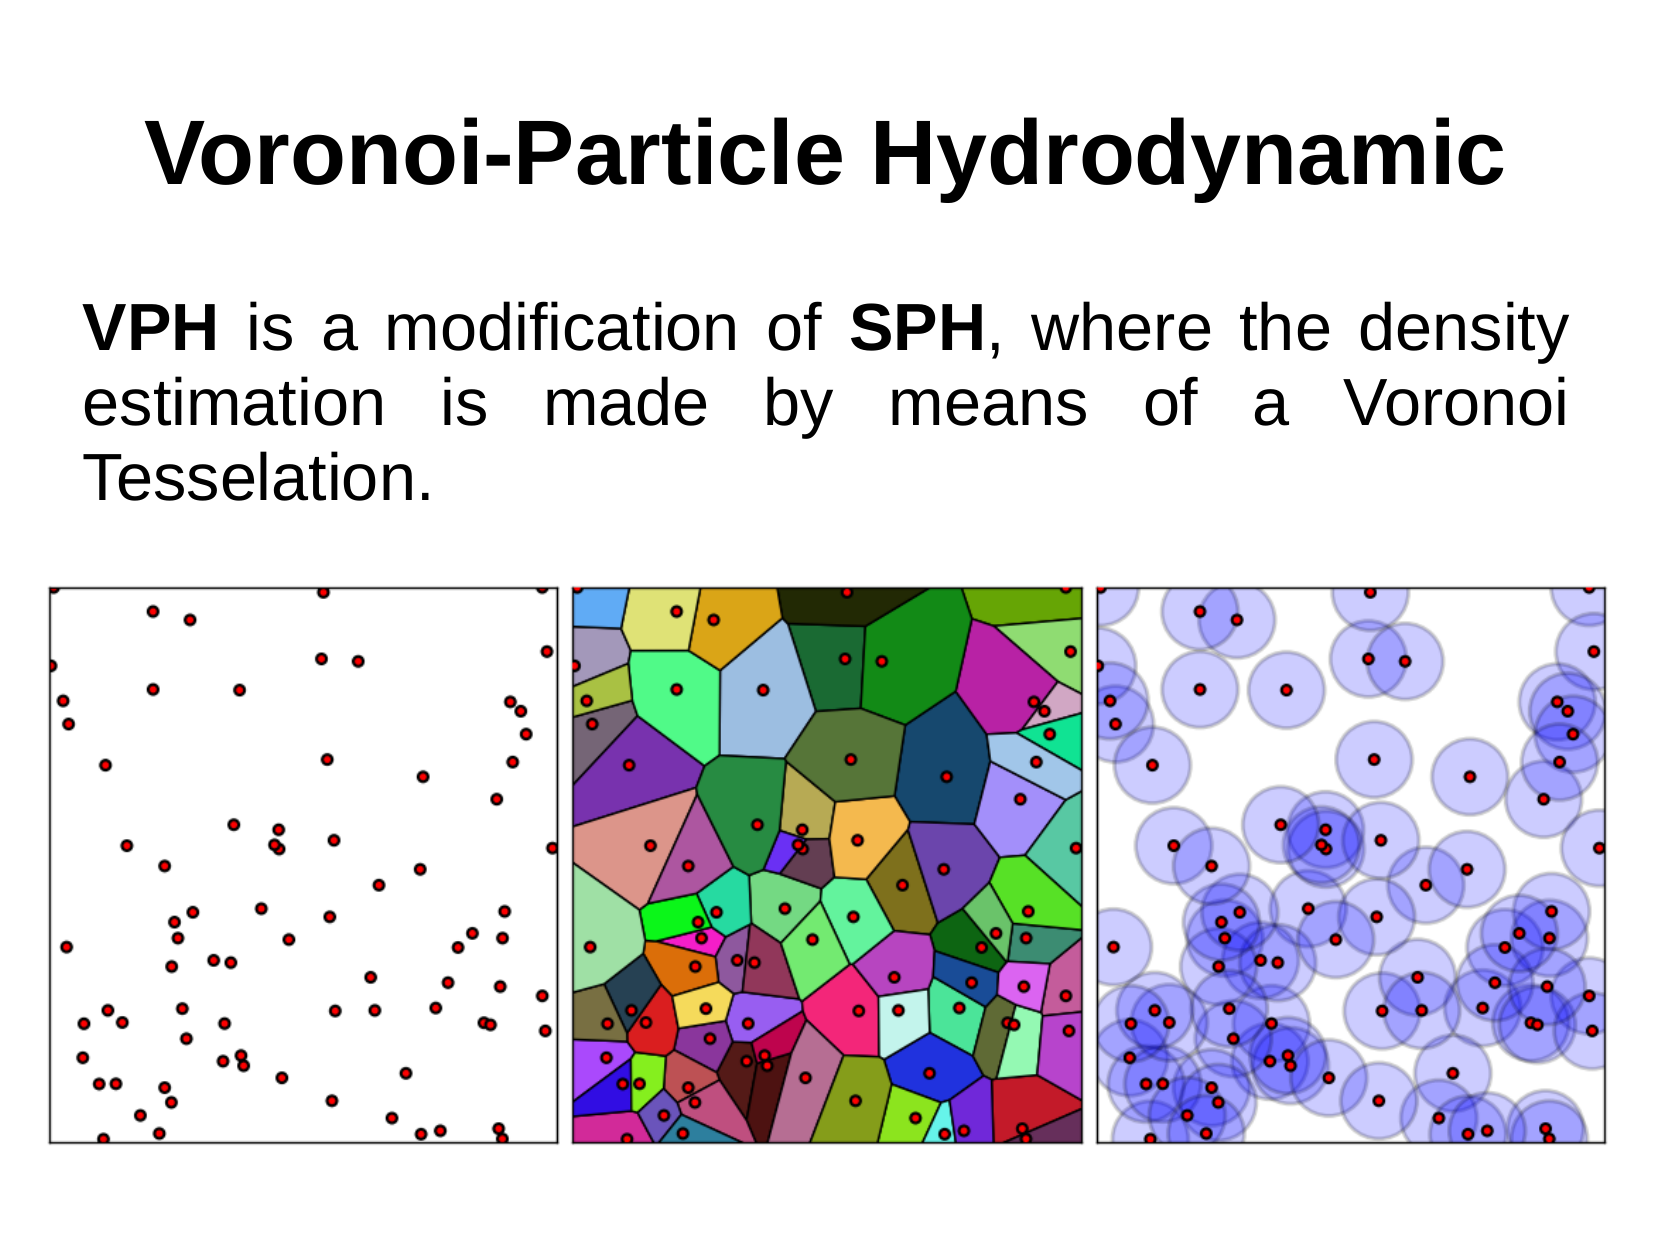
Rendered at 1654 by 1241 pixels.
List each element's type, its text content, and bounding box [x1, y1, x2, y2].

picture [41, 582, 1620, 1148]
title Voronoi-Particle Hydrodynamic [82, 49, 1571, 257]
list VPH is a modification of SPH, where the density estimation is made by means of a Voronoi Tesselation. [82, 290, 1571, 582]
